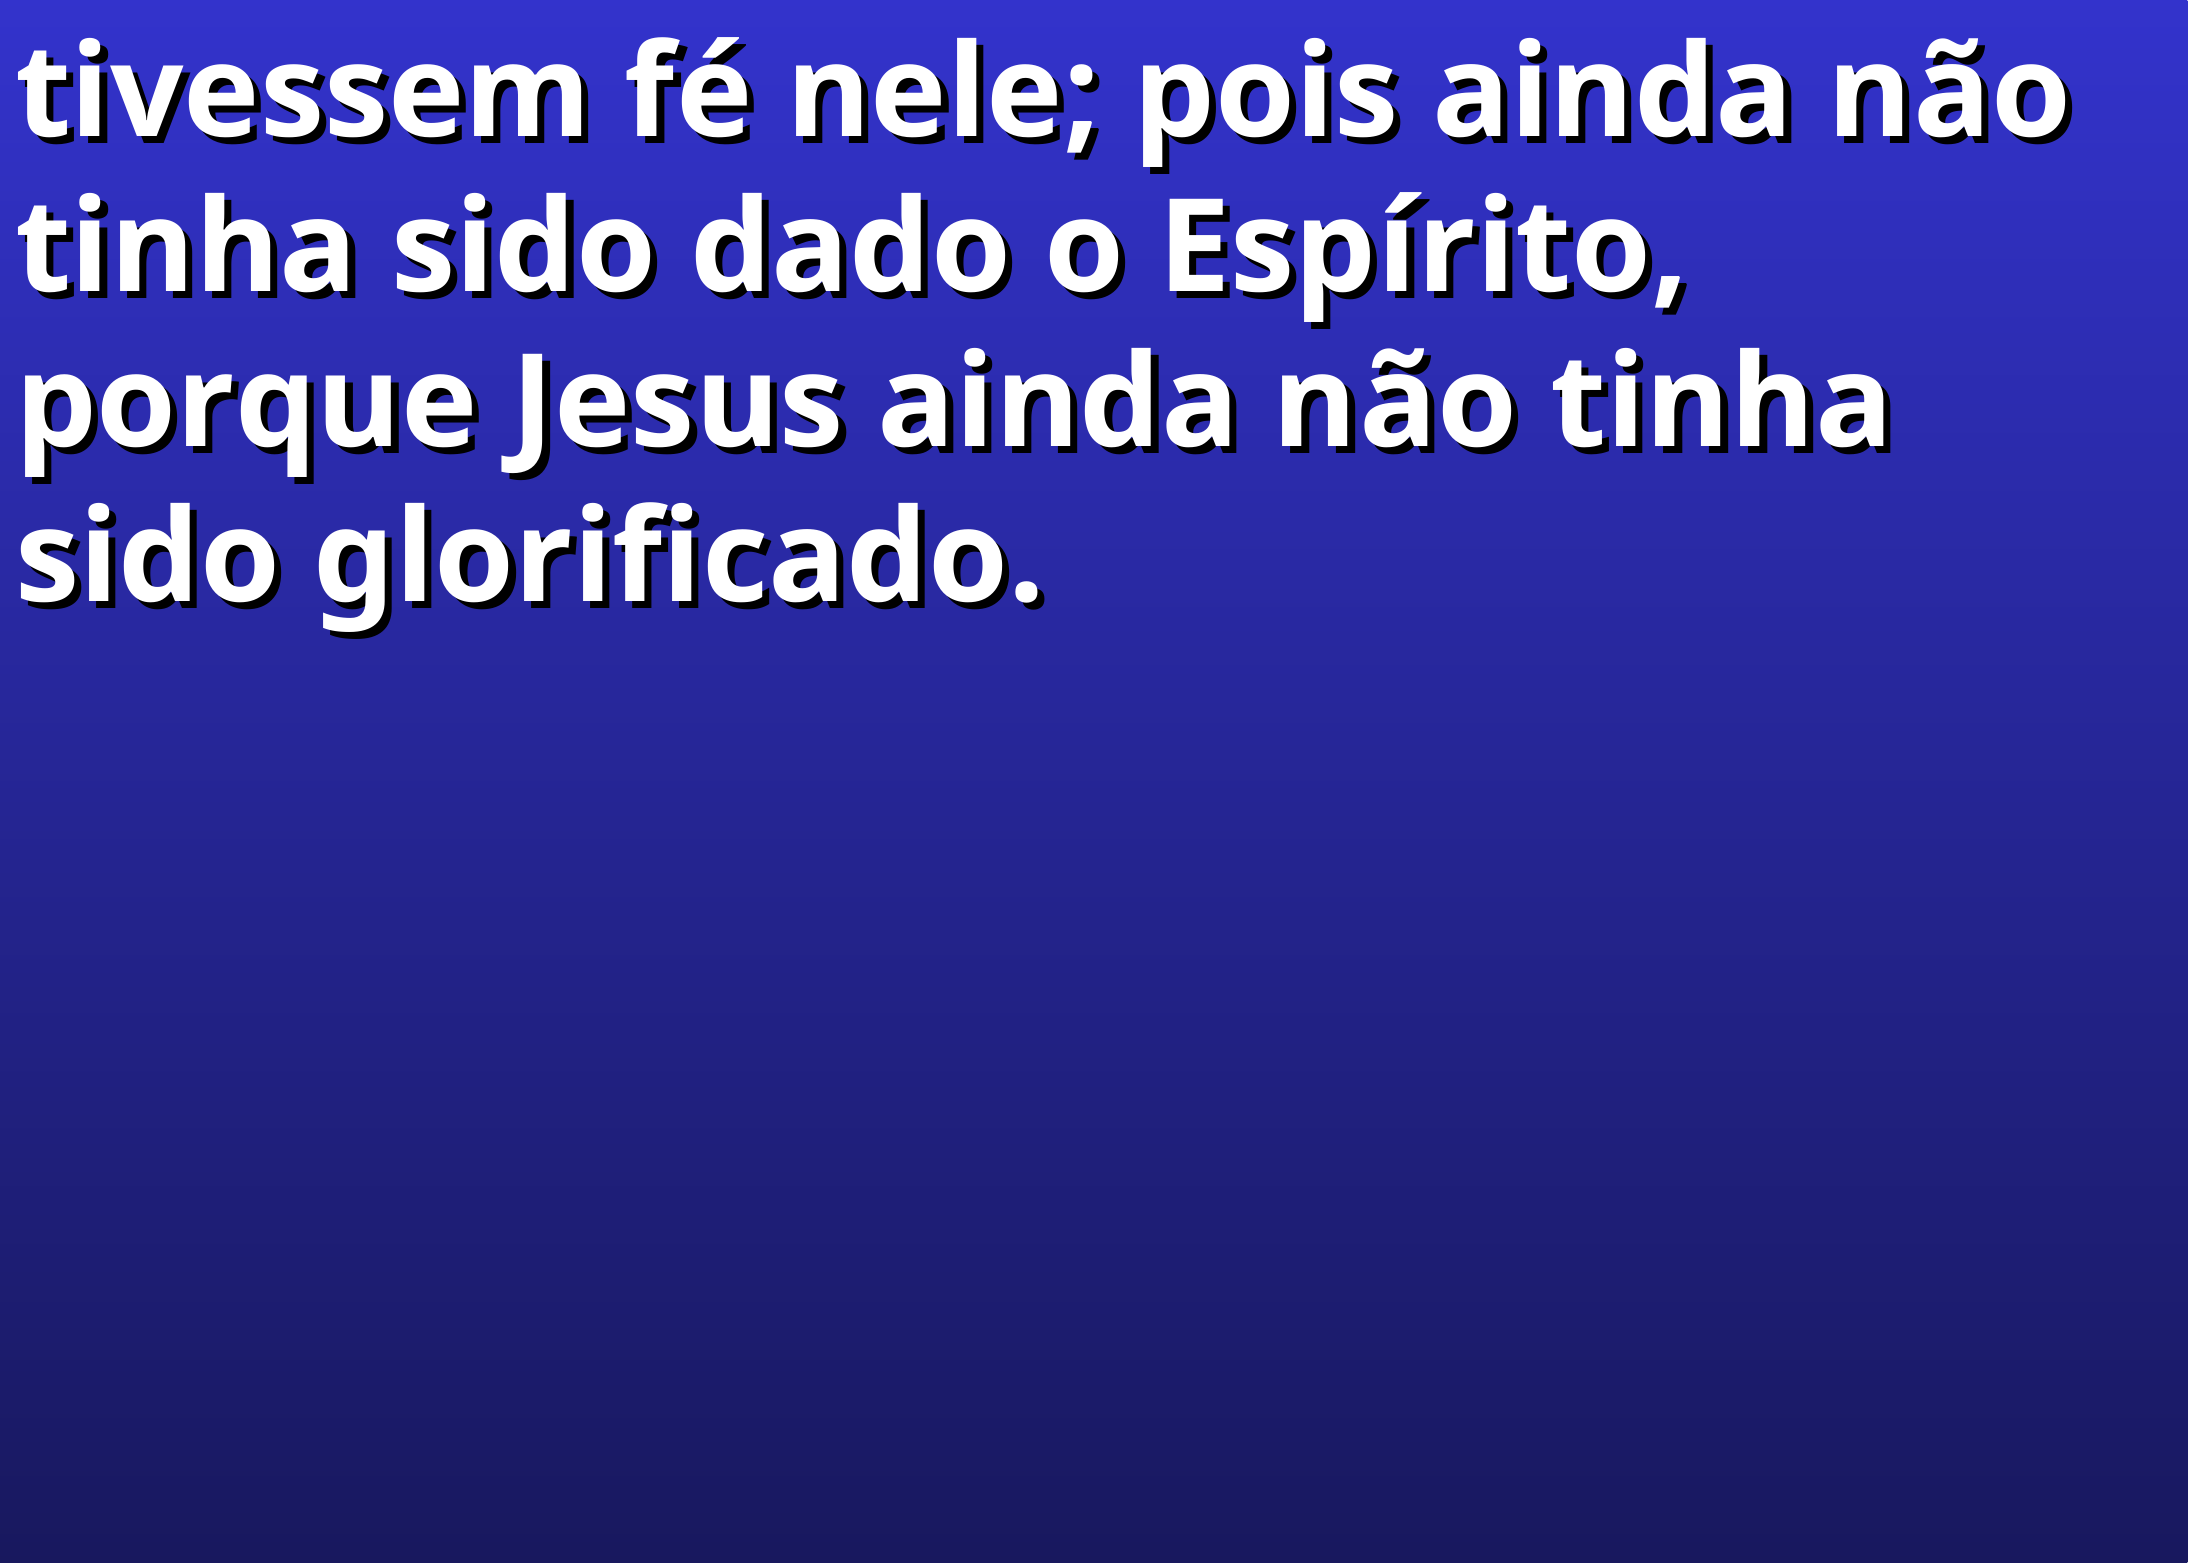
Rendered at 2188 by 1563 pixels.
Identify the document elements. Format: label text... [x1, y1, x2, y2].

text_box tivessem fé nele; pois ainda não tinha sido dado o Espírito, porque Jesus ainda não tinha sido glorificado. [0, 0, 2188, 790]
